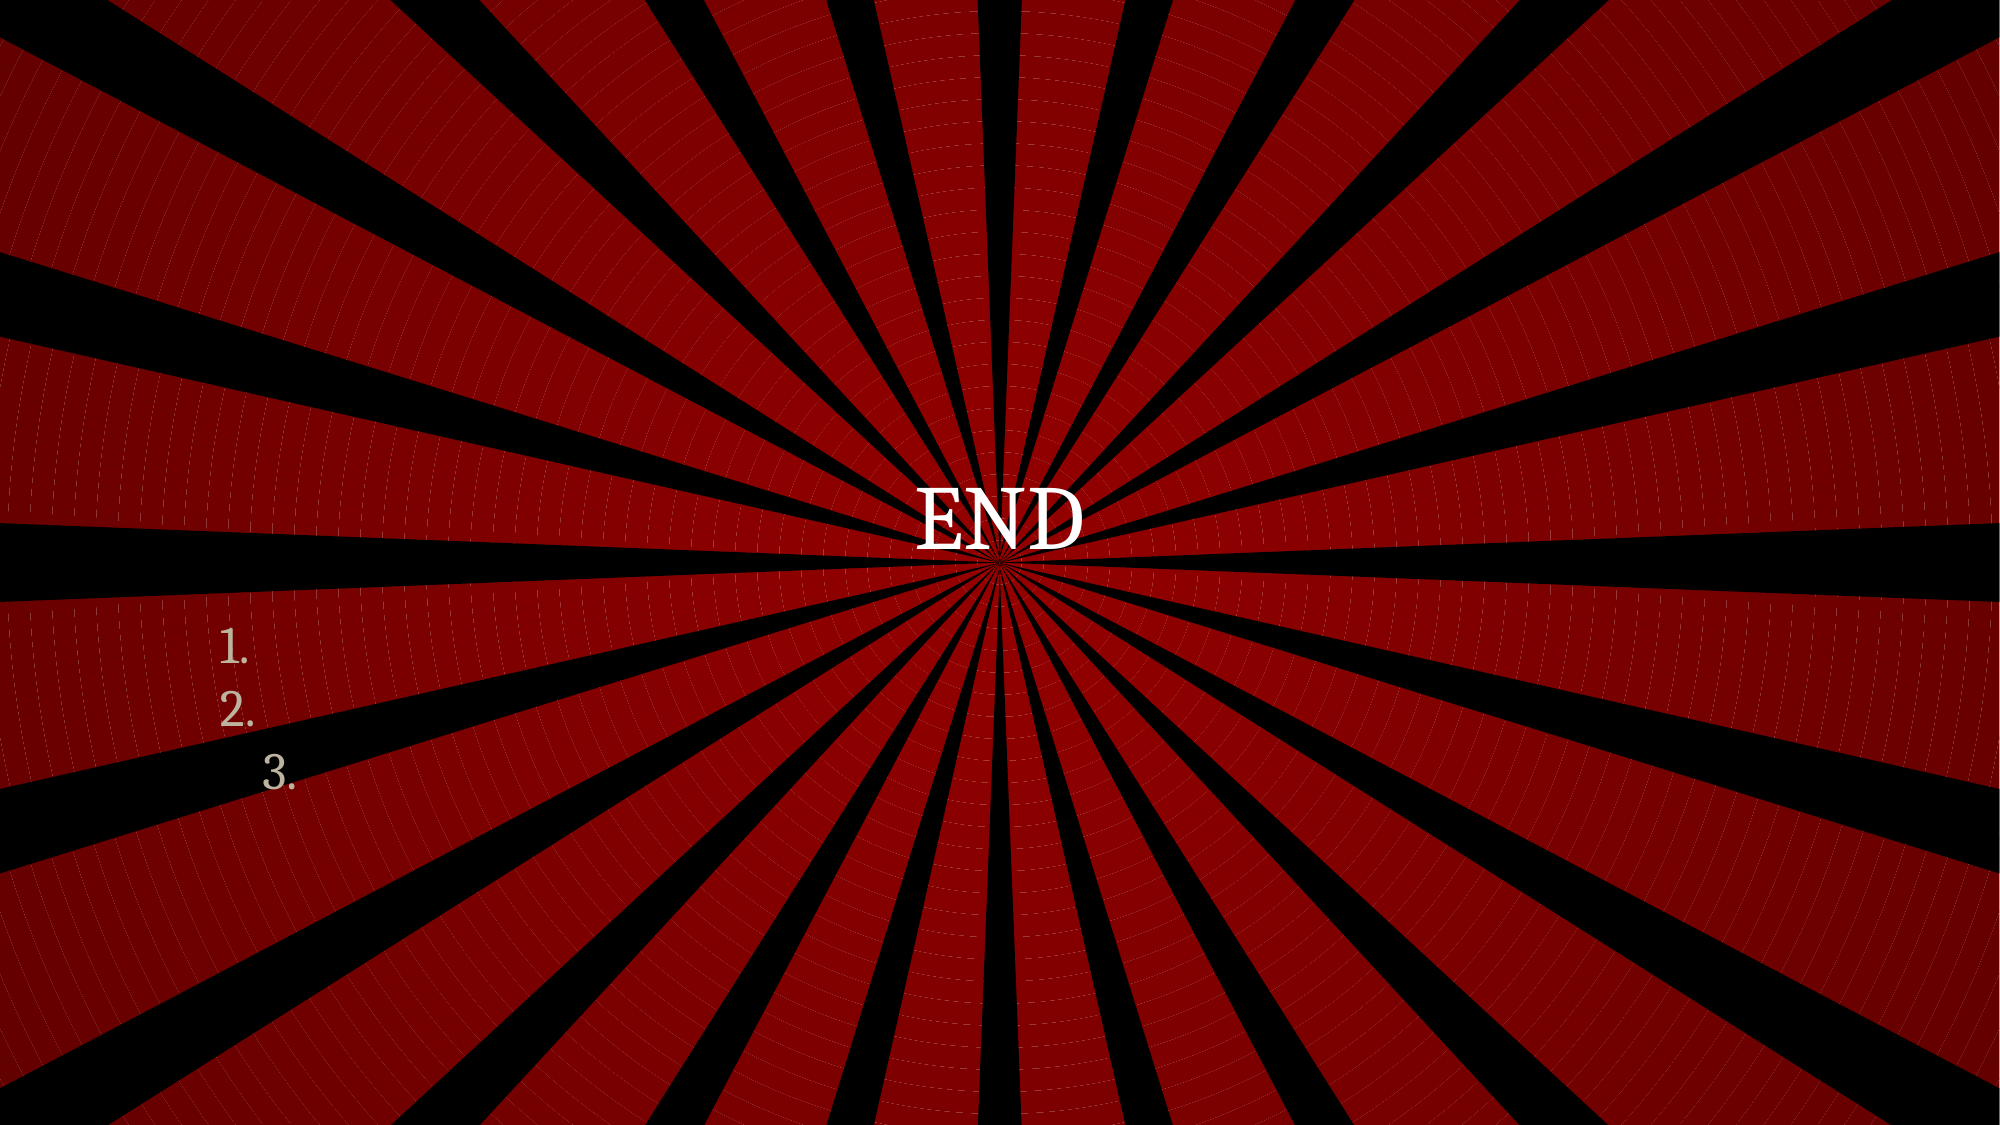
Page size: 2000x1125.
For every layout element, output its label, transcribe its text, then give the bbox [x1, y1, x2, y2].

title End [198, 0, 1799, 201]
list [198, 360, 1799, 723]
